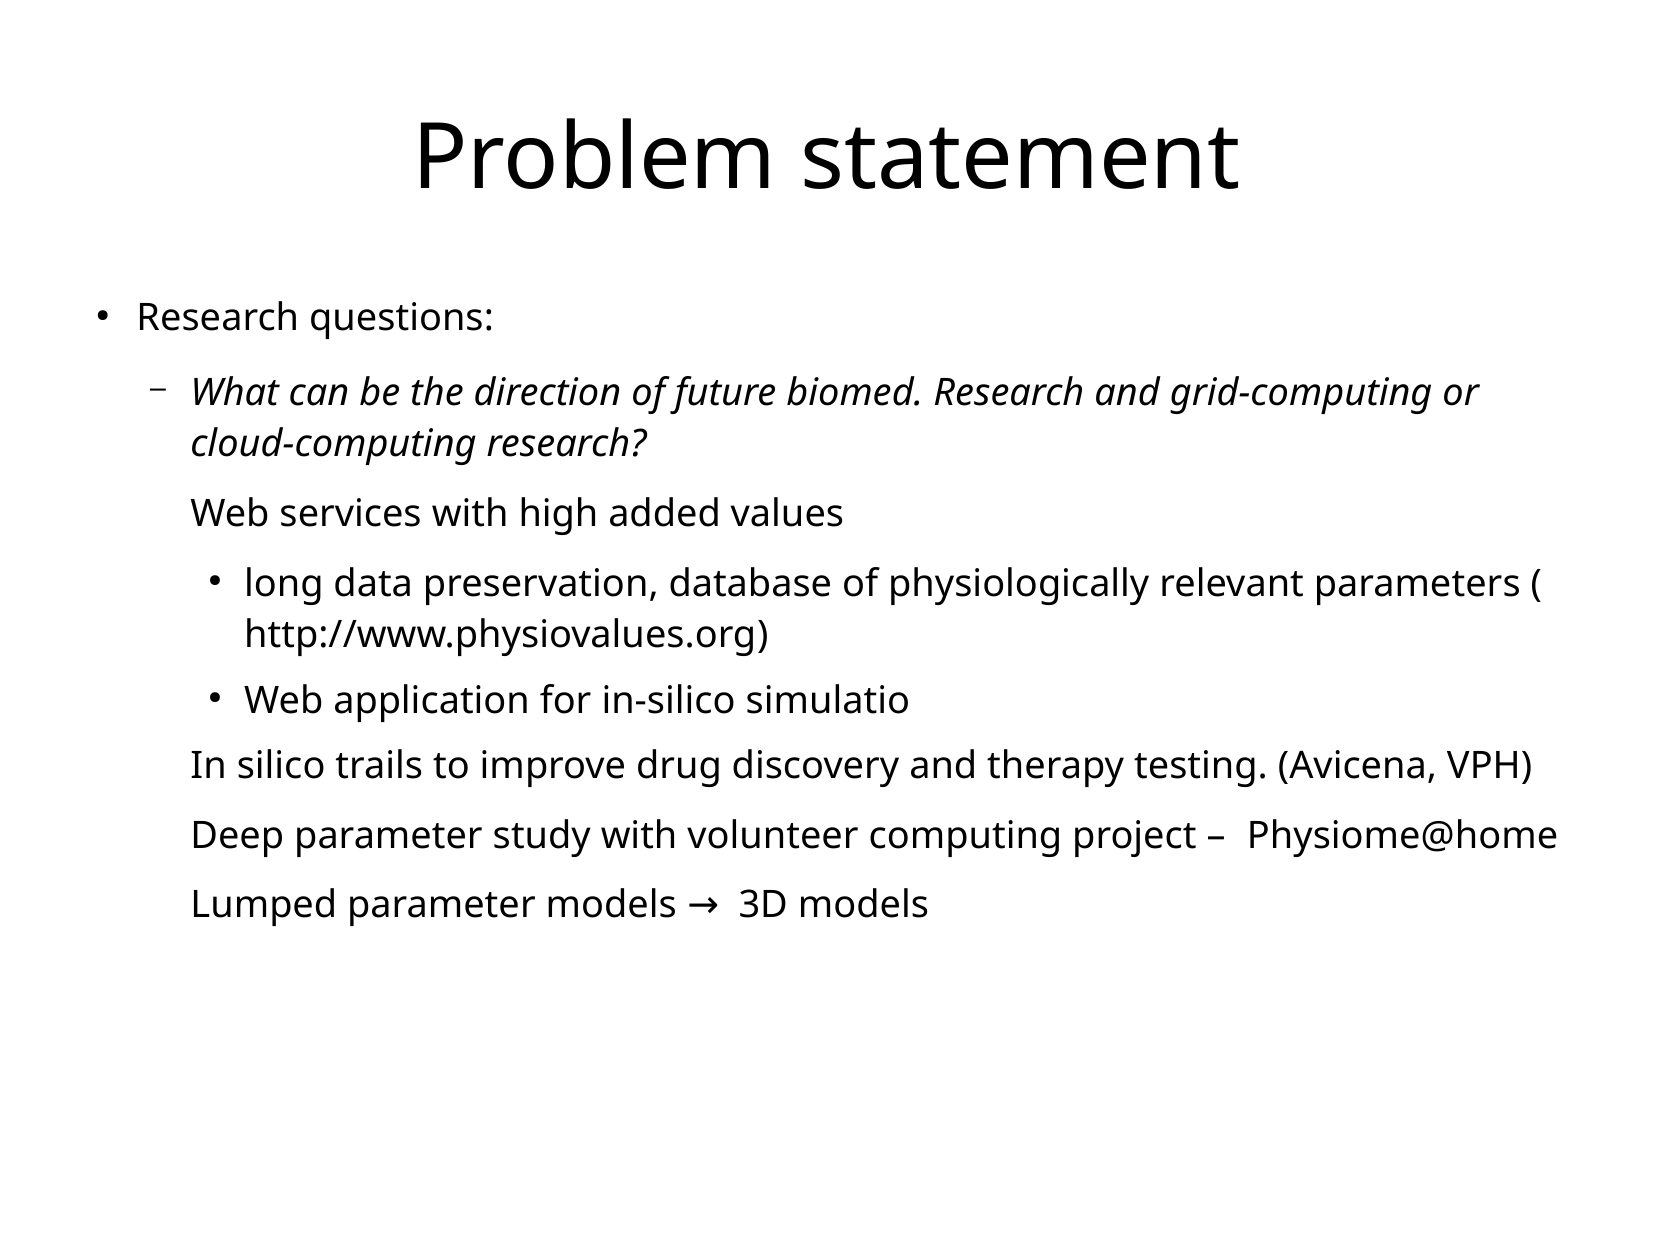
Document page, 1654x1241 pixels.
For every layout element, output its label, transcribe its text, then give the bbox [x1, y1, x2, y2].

title Problem statement [82, 49, 1571, 257]
list Research questions: What can be the direction of future biomed. Research and grid-computing or cloud-computing research? Web services with high added values long data preservation, database of physiologically relevant parameters (http://www.physiovalues.org) Web application for in-silico simulatio In silico trails to improve drug discovery and therapy testing. (Avicena, VPH) Deep parameter study with volunteer computing project – Physiome@home Lumped parameter models → 3D models [82, 290, 1571, 1010]
